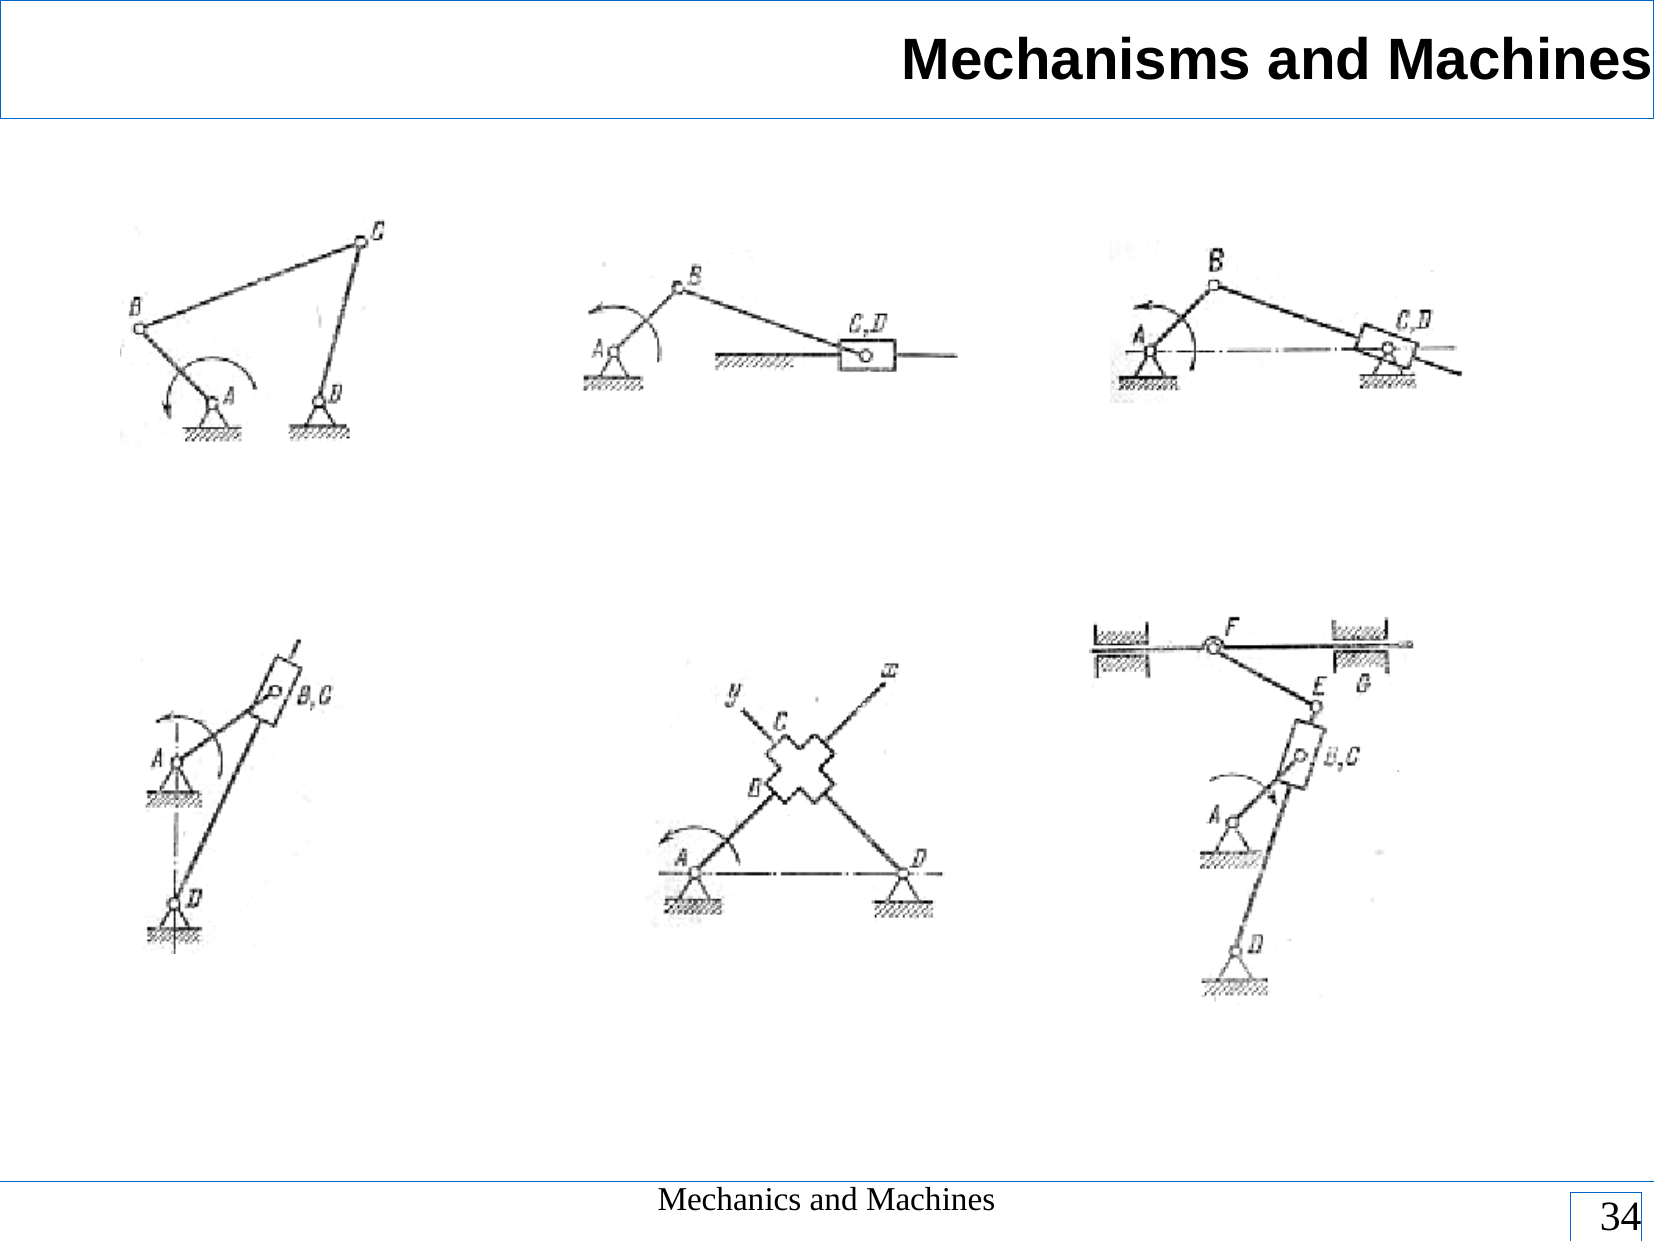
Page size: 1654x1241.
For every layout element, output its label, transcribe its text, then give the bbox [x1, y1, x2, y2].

title Mechanisms and Machines [0, 0, 1654, 119]
picture [645, 659, 955, 929]
picture [1110, 239, 1473, 403]
picture [120, 209, 389, 448]
picture [570, 248, 961, 406]
picture [135, 629, 345, 954]
picture [1080, 608, 1418, 1006]
